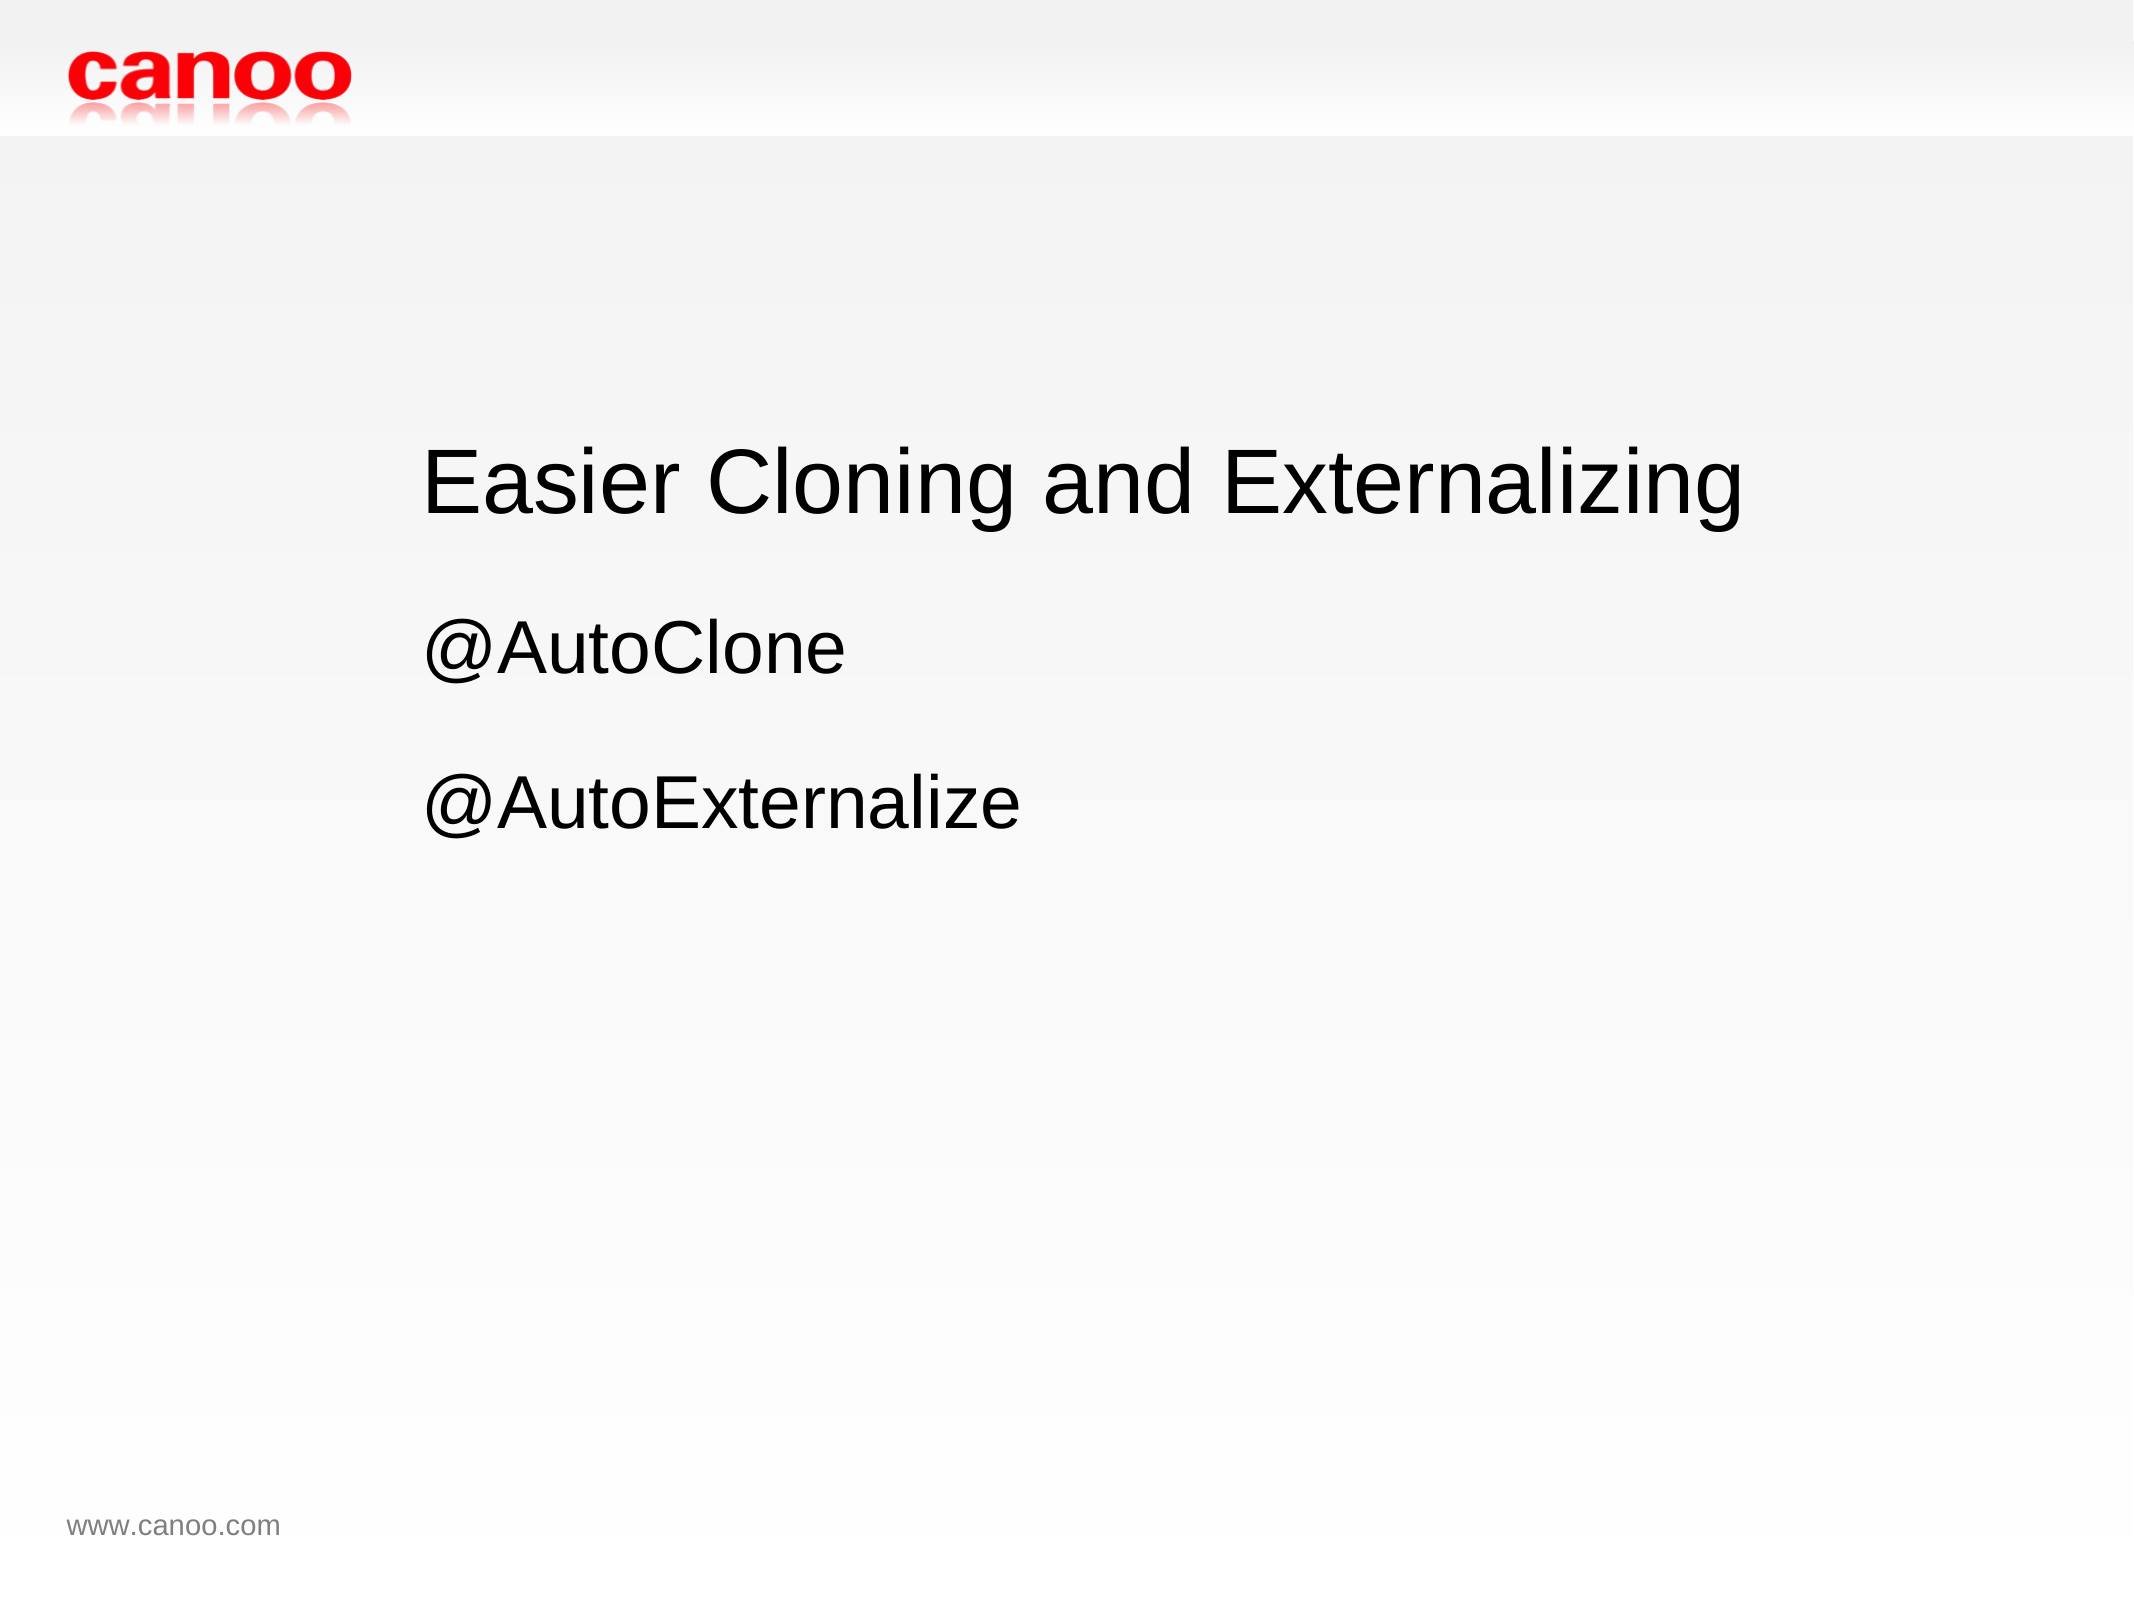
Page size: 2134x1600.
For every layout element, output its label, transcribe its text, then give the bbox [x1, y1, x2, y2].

text_box Easier Cloning and Externalizing @AutoClone @AutoExternalize [421, 367, 1986, 1389]
picture [65, 48, 353, 154]
